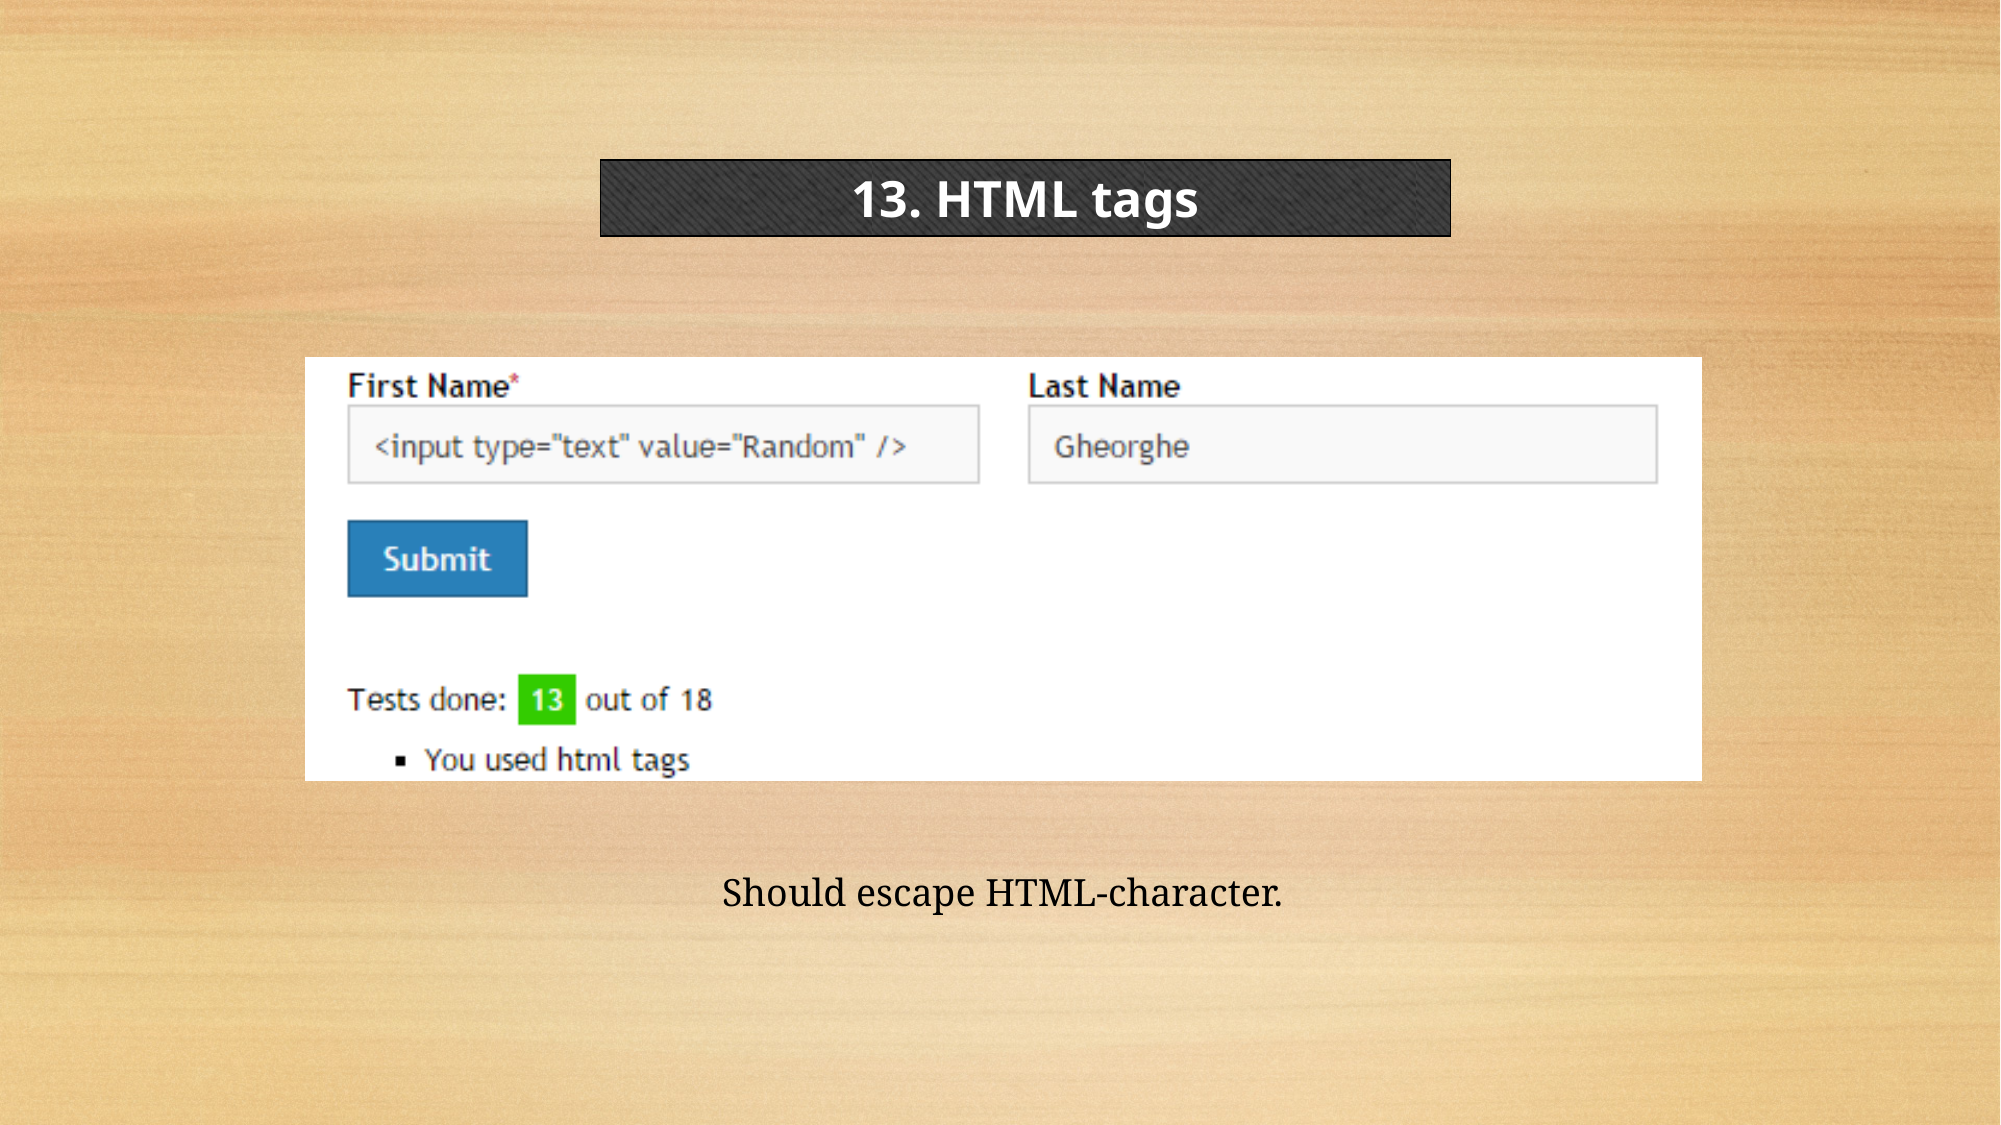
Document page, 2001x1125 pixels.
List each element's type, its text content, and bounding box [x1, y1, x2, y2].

picture [305, 357, 1702, 781]
text_box 13. HTML tags [600, 160, 1451, 236]
text_box Should escape HTML-character. [217, 861, 1789, 922]
